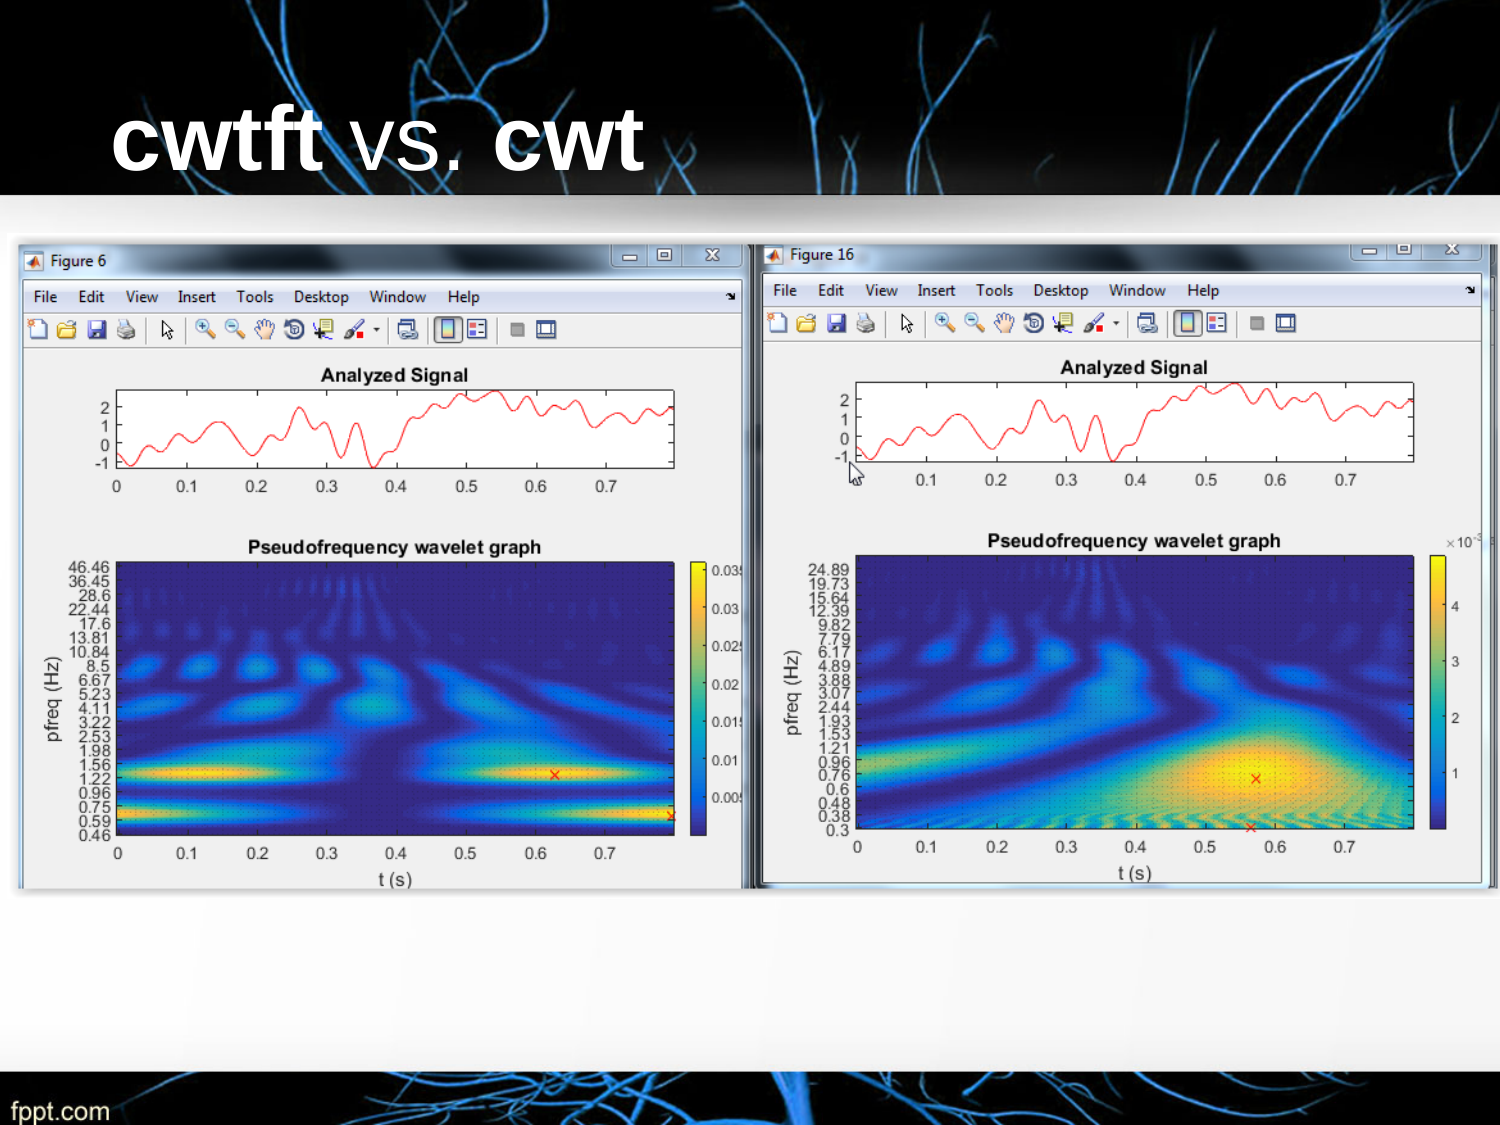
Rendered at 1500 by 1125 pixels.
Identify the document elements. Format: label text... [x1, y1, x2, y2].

picture [0, 0, 1500, 1125]
title cwtft vs. cwt [75, 45, 1425, 233]
